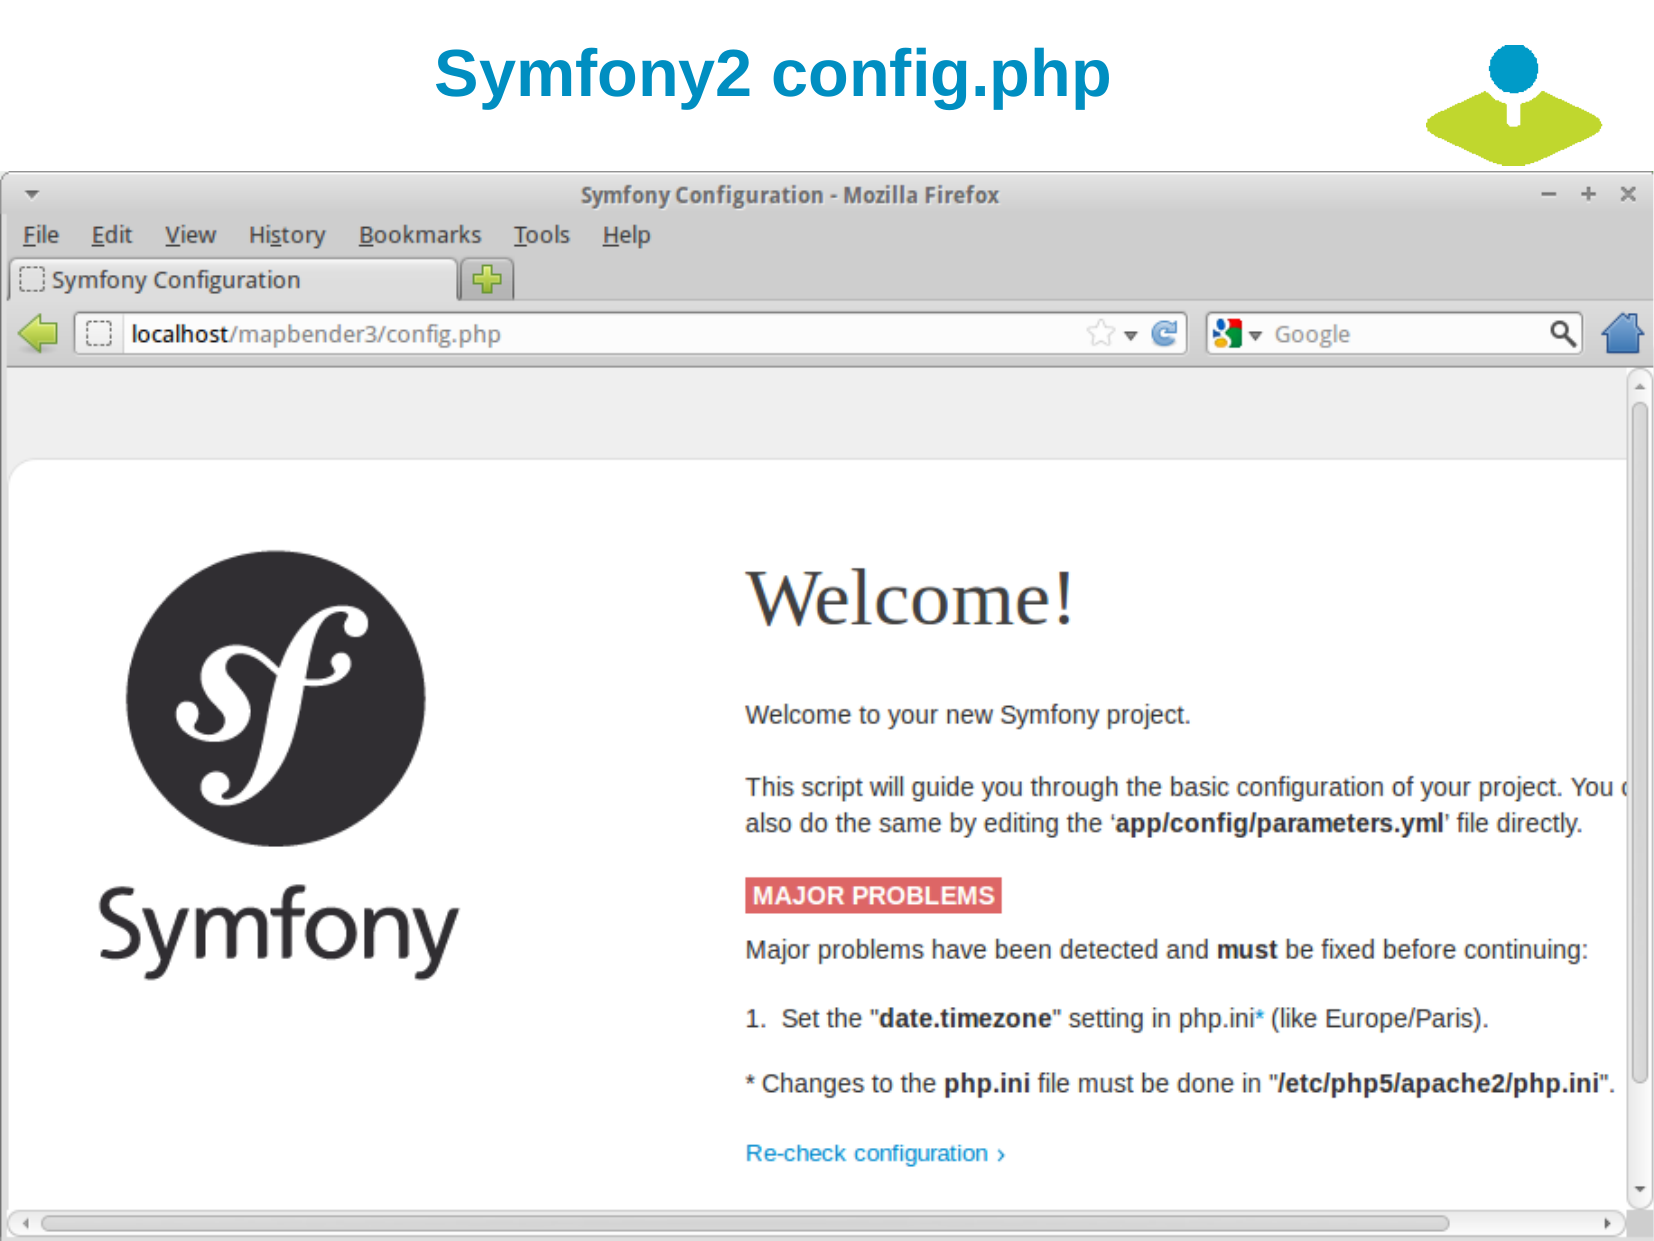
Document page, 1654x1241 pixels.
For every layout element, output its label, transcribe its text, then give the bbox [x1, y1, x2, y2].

title Symfony2 config.php [29, 0, 1518, 148]
picture [1426, 45, 1604, 166]
picture [0, 171, 1654, 1241]
